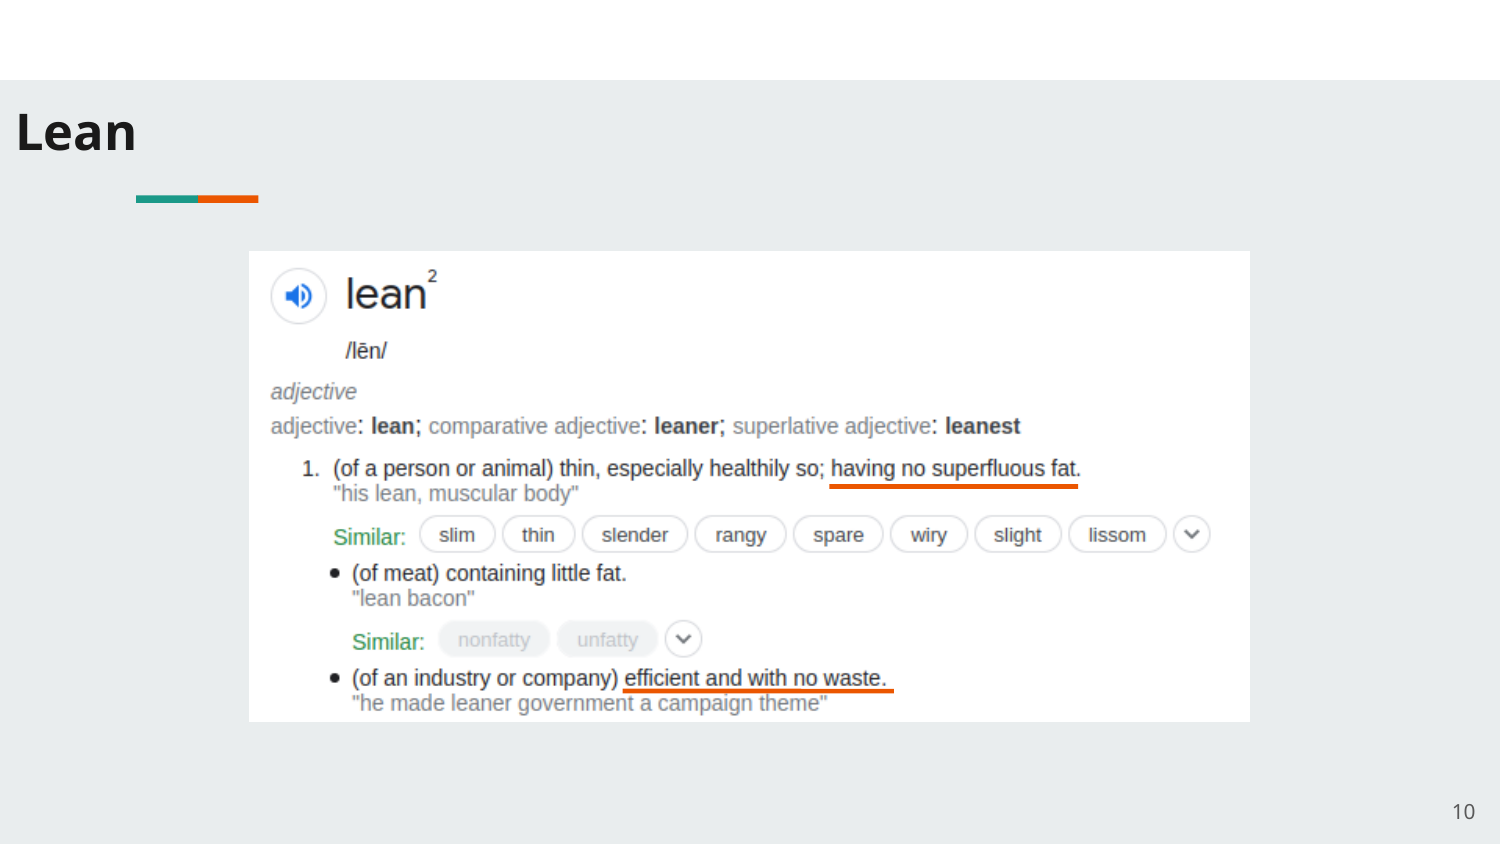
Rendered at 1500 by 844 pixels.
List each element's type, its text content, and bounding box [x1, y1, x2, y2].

picture [249, 251, 1250, 722]
slide_number <number> [1400, 779, 1491, 844]
title Lean [0, 80, 1101, 181]
